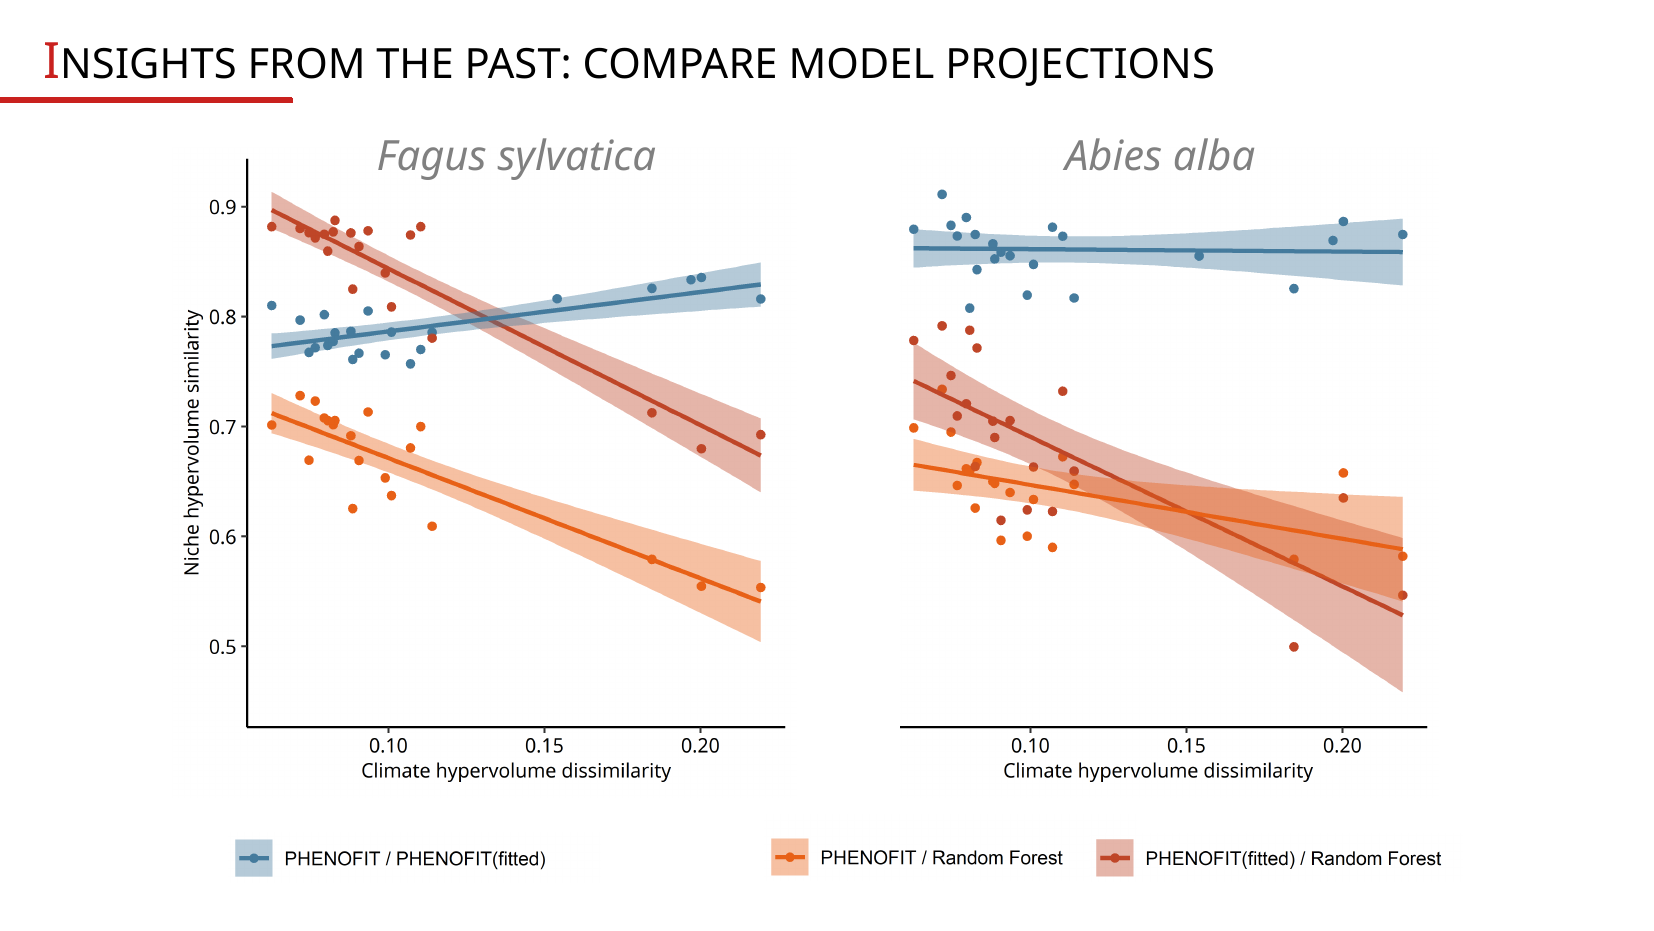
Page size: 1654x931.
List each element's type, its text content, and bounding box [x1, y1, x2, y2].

text_box Fagus sylvatica [253, 118, 781, 190]
picture [764, 814, 1463, 882]
picture [900, 147, 1439, 798]
text_box Abies alba [896, 118, 1424, 190]
text_box INSIGHTS FROM THE PAST: COMPARE MODEL PROJECTIONS [28, 0, 1623, 119]
picture [228, 832, 601, 883]
picture [172, 147, 797, 798]
